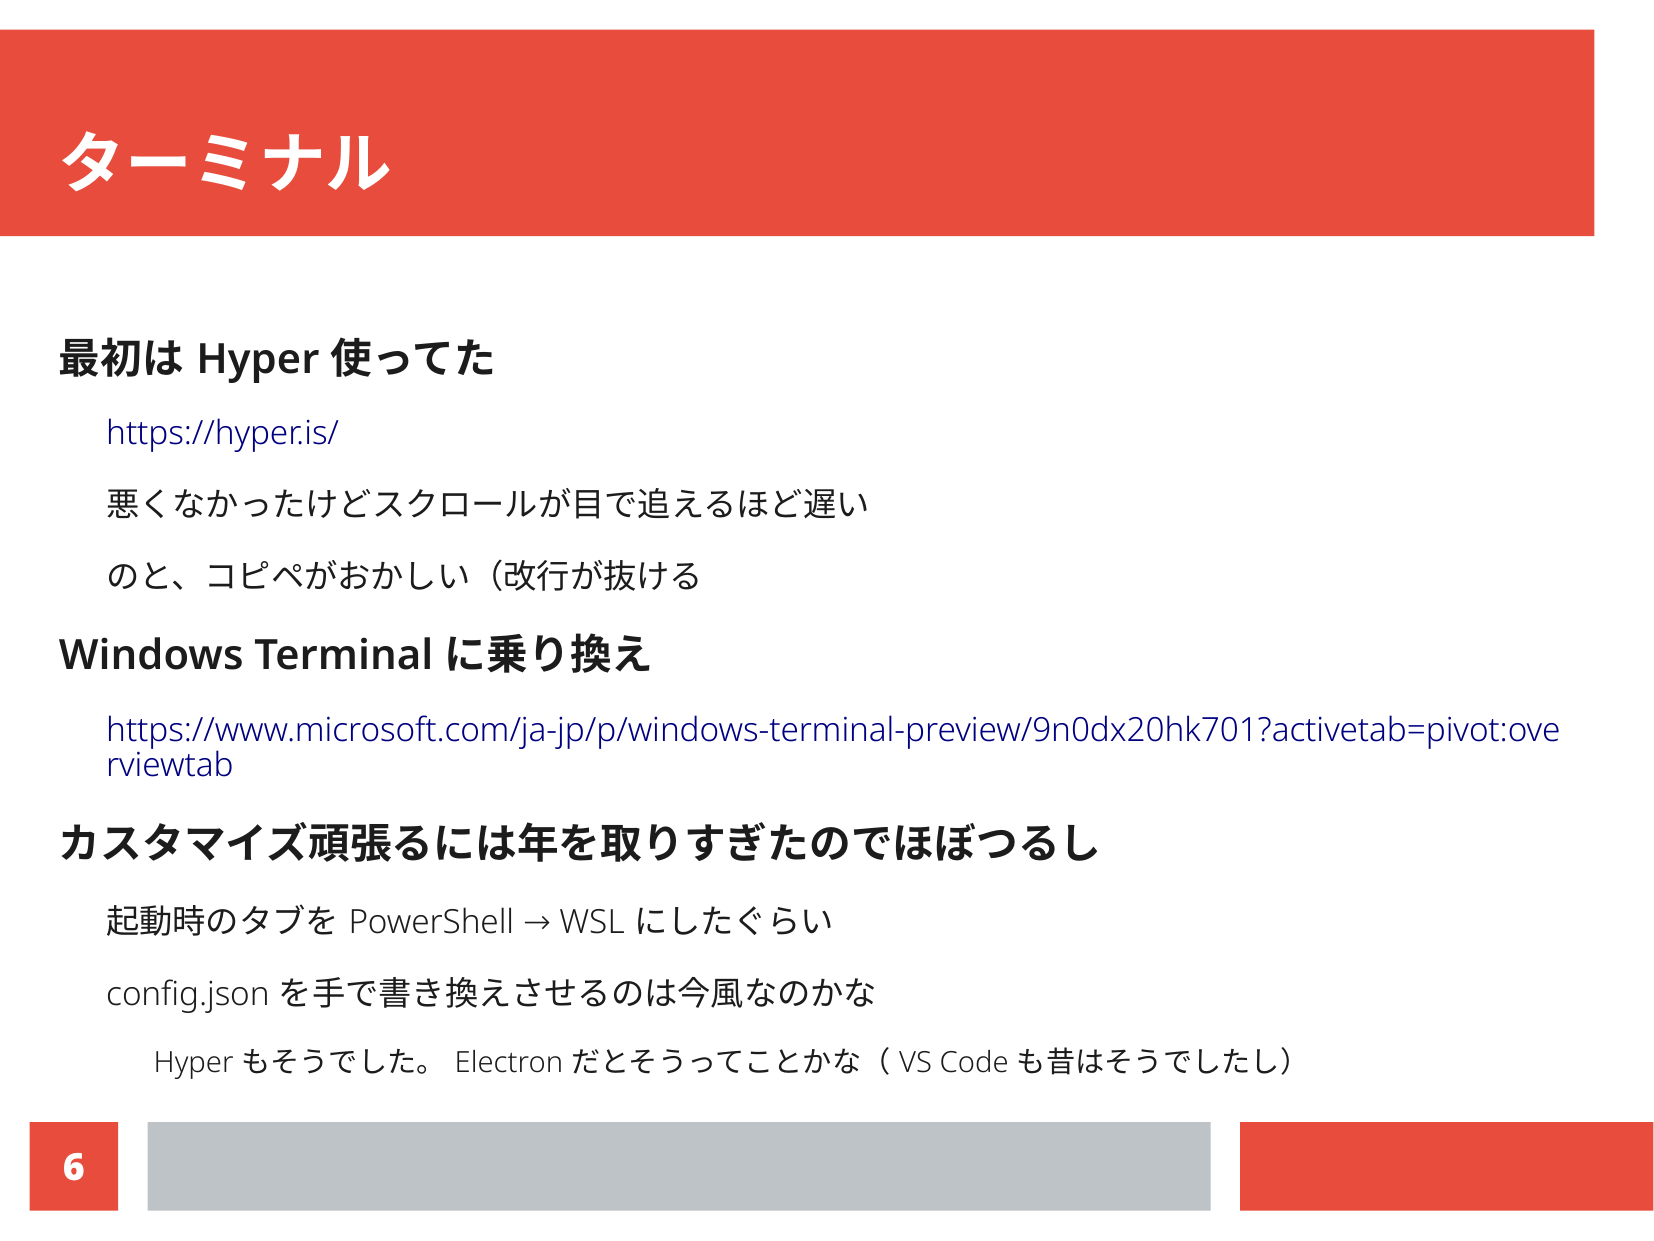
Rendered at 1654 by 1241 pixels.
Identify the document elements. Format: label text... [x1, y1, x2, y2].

list 最初はHyper使ってた https://hyper.is/ 悪くなかったけどスクロールが目で追えるほど遅い のと、コピペがおかしい（改行が抜ける Windows Terminalに乗り換え https://www.microsoft.com/ja-jp/p/windows-terminal-preview/9n0dx20hk701?activetab=pivot:overviewtab カスタマイズ頑張るには年を取りすぎたのでほぼつるし 起動時のタブをPowerShell → WSLにしたぐらい config.jsonを手で書き換えさせるのは今風なのかな Hyperもそうでした。Electronだとそうってことかな（VS Codeも昔はそうでしたし） [59, 324, 1565, 1093]
title ターミナル [59, 59, 1595, 207]
